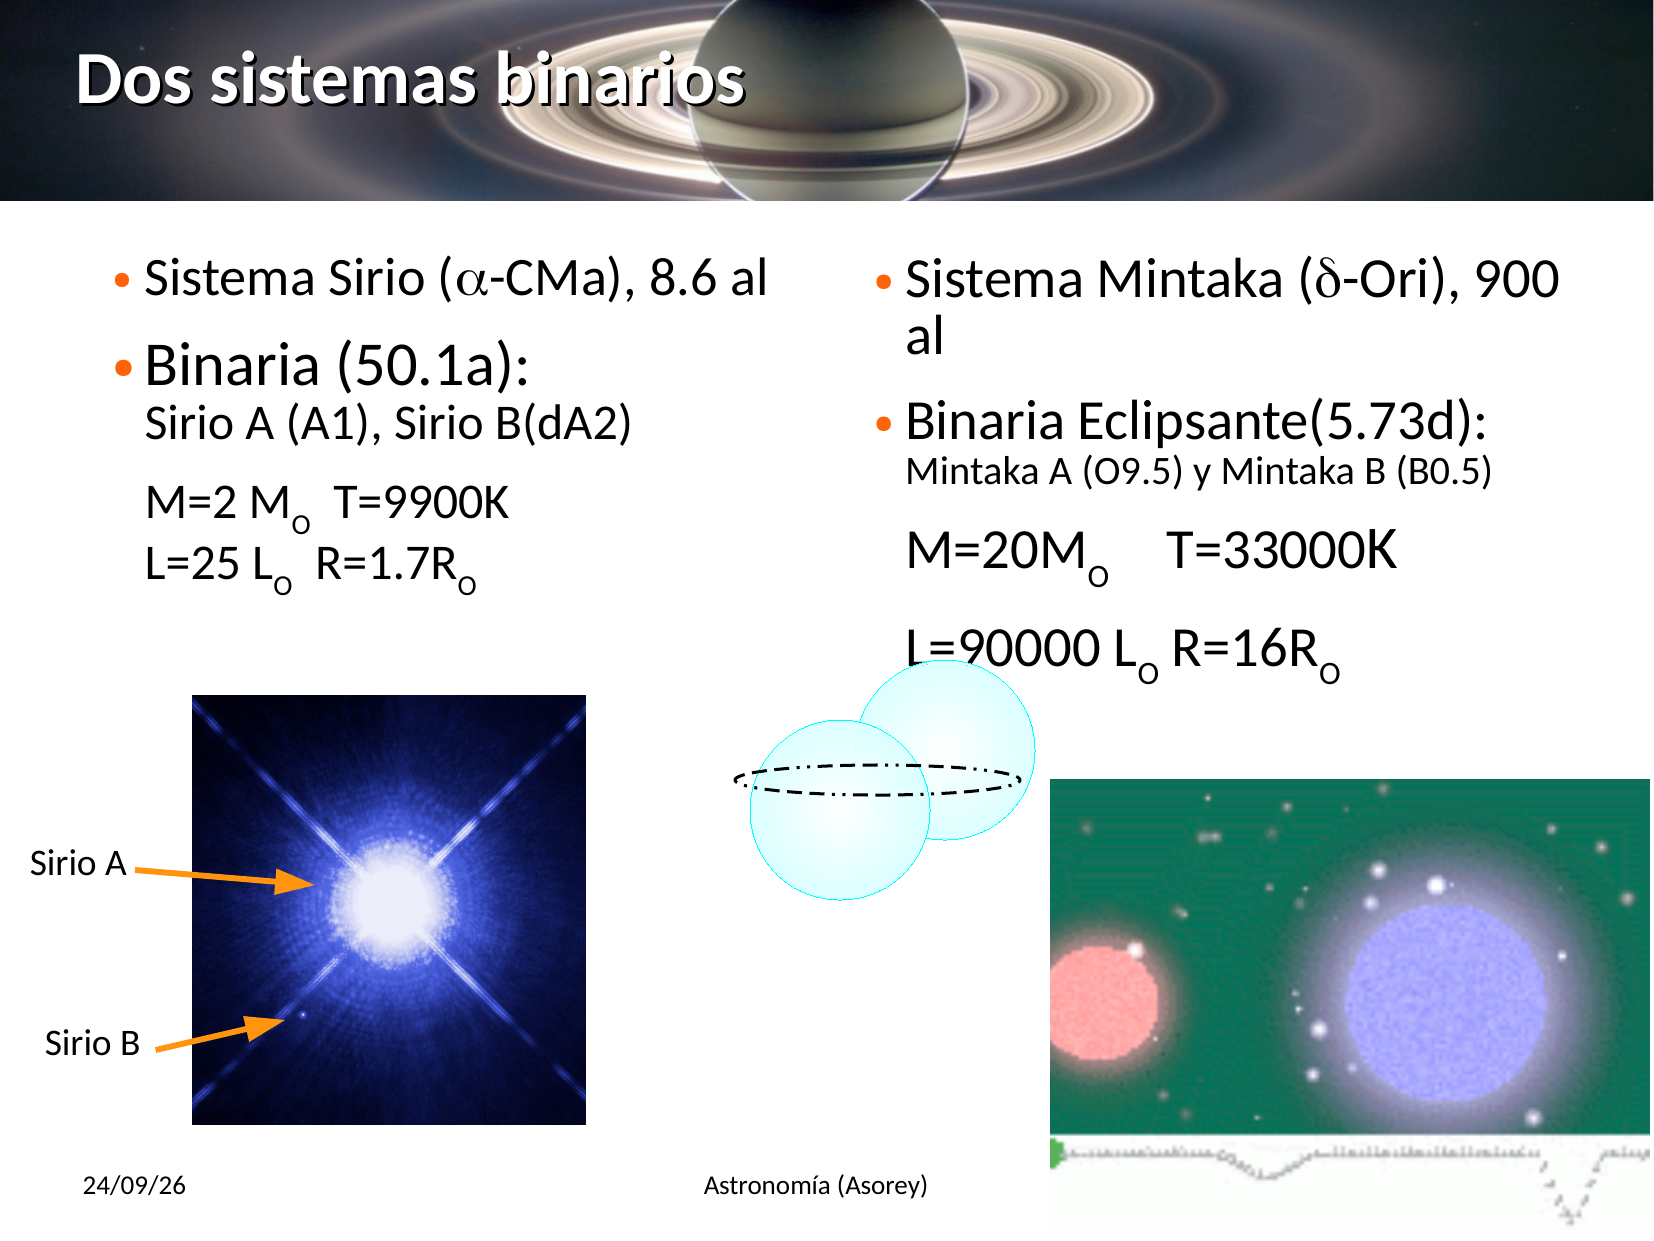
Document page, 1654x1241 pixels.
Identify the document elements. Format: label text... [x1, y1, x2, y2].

text_box Sirio B [30, 1019, 156, 1081]
title Dos sistemas binarios [75, 19, 1564, 151]
text_box Sirio A [15, 839, 142, 901]
text_box [750, 660, 1036, 901]
list Sistema Mintaka (d-Ori), 900 al Binaria Eclipsante(5.73d): Mintaka A (O9.5) y Mintaka B (B0.5) M=20MO T=33000K L=90000 LO R=16RO [845, 255, 1572, 694]
list Sistema Sirio (a-CMa), 8.6 al Binaria (50.1a): Sirio A (A1), Sirio B(dA2) M=2 MO T=9900K L=25 LO R=1.7RO [82, 255, 809, 694]
picture [1050, 779, 1650, 1231]
picture [192, 695, 586, 1126]
picture [0, 0, 1654, 201]
